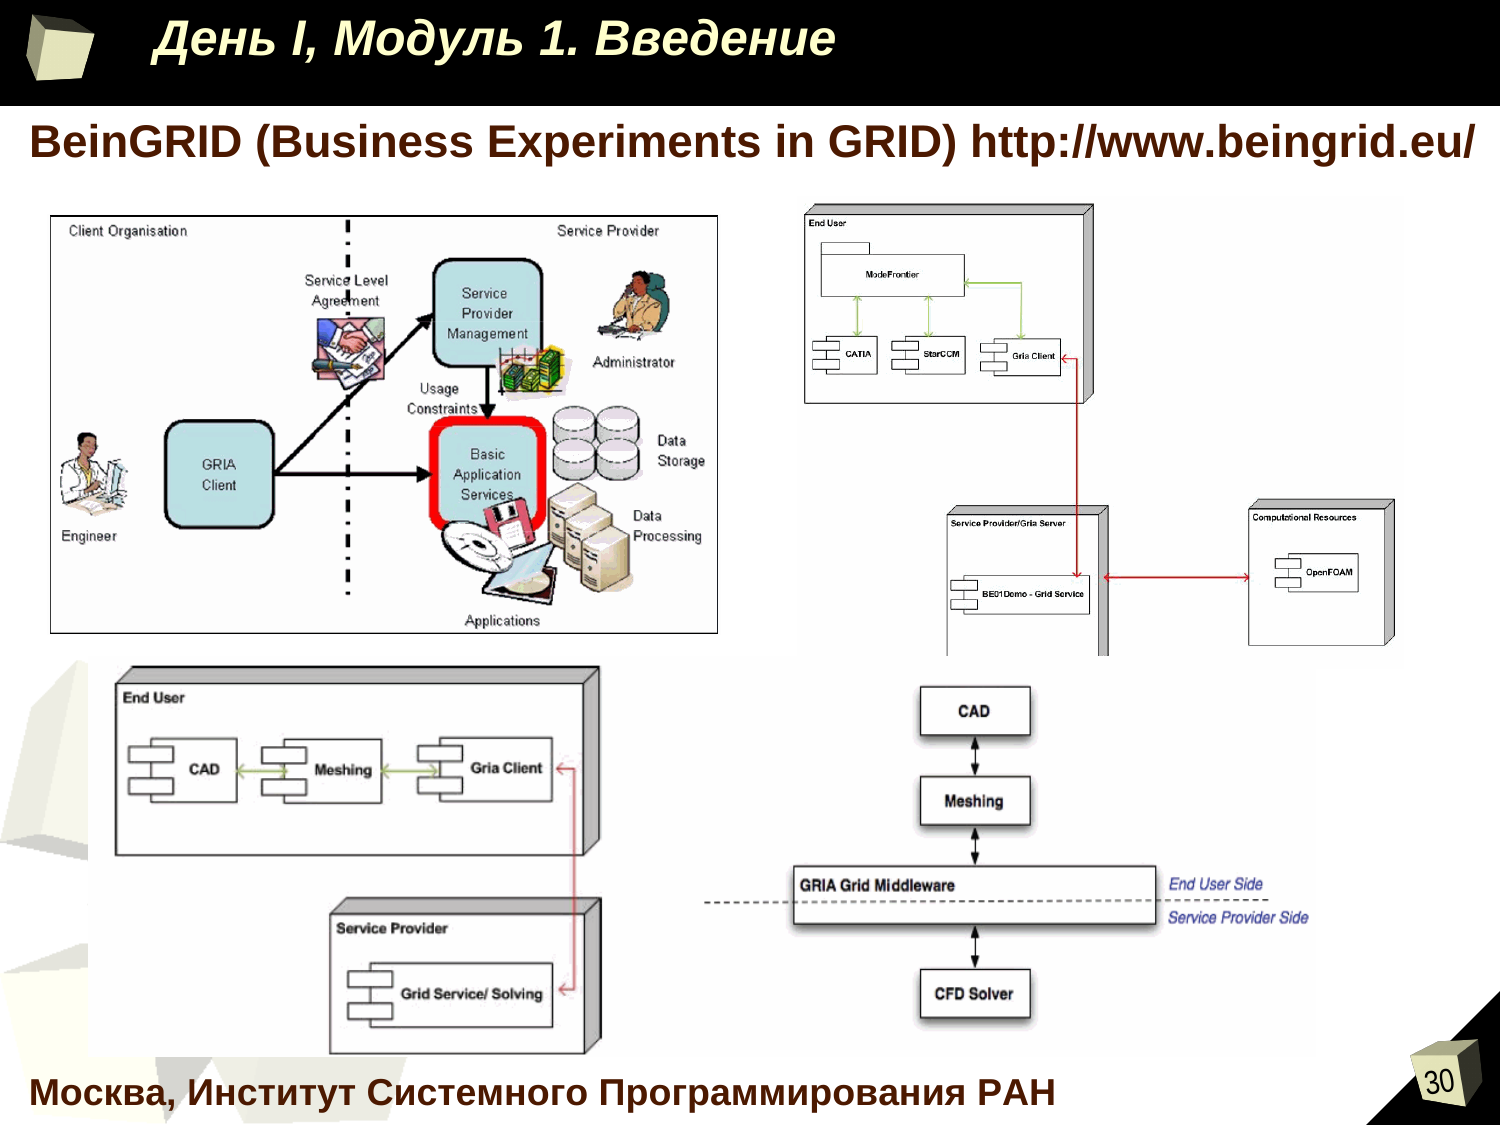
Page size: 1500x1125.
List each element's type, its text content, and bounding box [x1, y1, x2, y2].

picture [0, 196, 1404, 1125]
text_box BeinGRID (Business Experiments in GRID) http://www.beingrid.eu/ [5, 104, 1500, 185]
picture [423, 1088, 433, 1102]
picture [47, 214, 721, 635]
